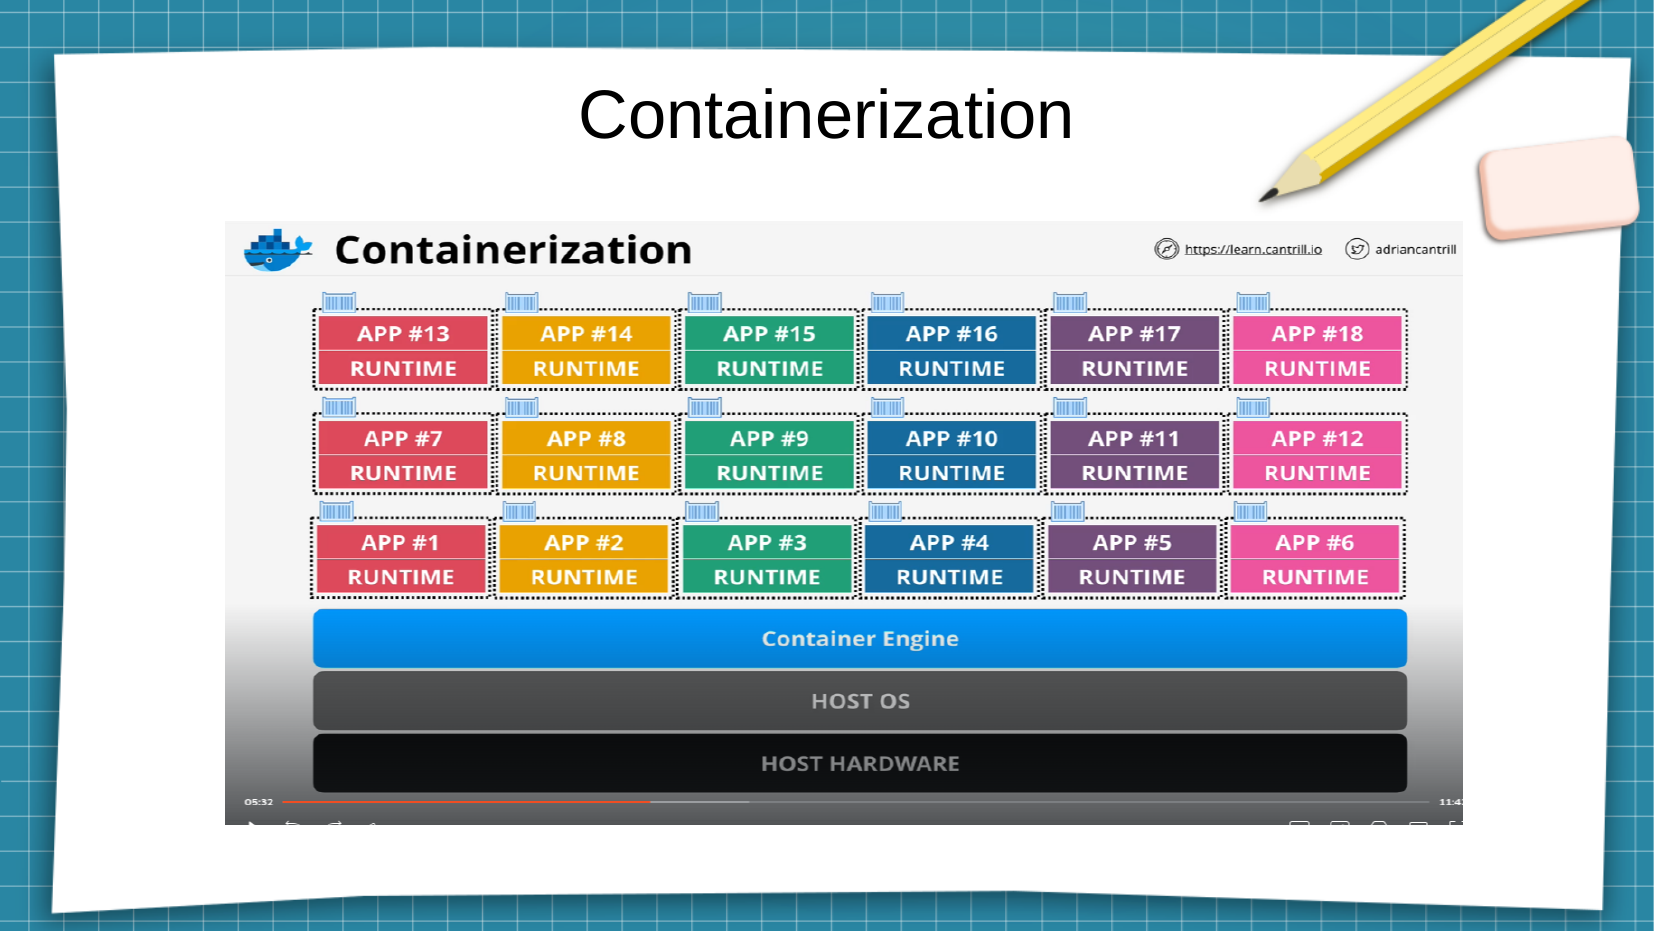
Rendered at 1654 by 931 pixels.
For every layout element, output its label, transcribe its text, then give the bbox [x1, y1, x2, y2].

title Containerization [82, 37, 1571, 193]
picture [0, 0, 1654, 931]
